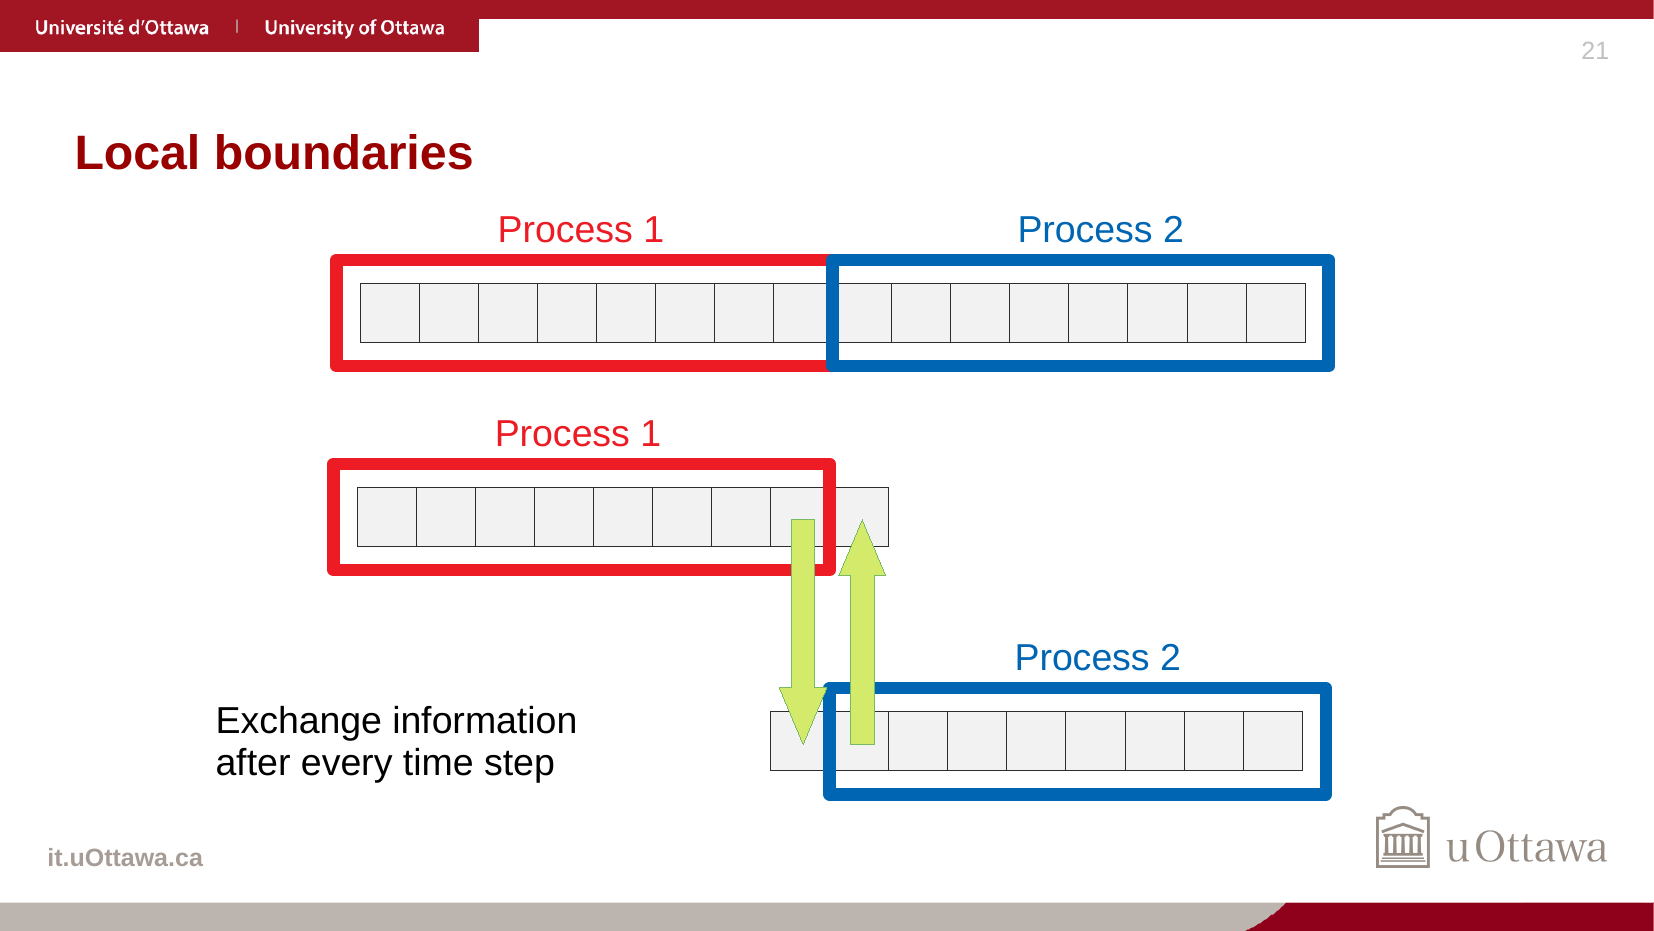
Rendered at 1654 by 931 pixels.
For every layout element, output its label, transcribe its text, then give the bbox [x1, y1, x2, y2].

text_box Process 2 [1002, 200, 1199, 258]
text_box Process 2 [999, 629, 1196, 686]
text_box Process 1 [480, 404, 677, 462]
text_box [360, 283, 826, 343]
text_box Exchange information after every time step [200, 692, 624, 792]
text_box Process 1 [483, 200, 680, 258]
picture [0, 0, 1654, 52]
text_box [839, 283, 1306, 343]
text_box [836, 487, 1303, 771]
text_box [357, 487, 827, 771]
picture [1376, 806, 1607, 868]
title Local boundaries [74, 93, 1481, 212]
picture [0, 903, 1654, 931]
